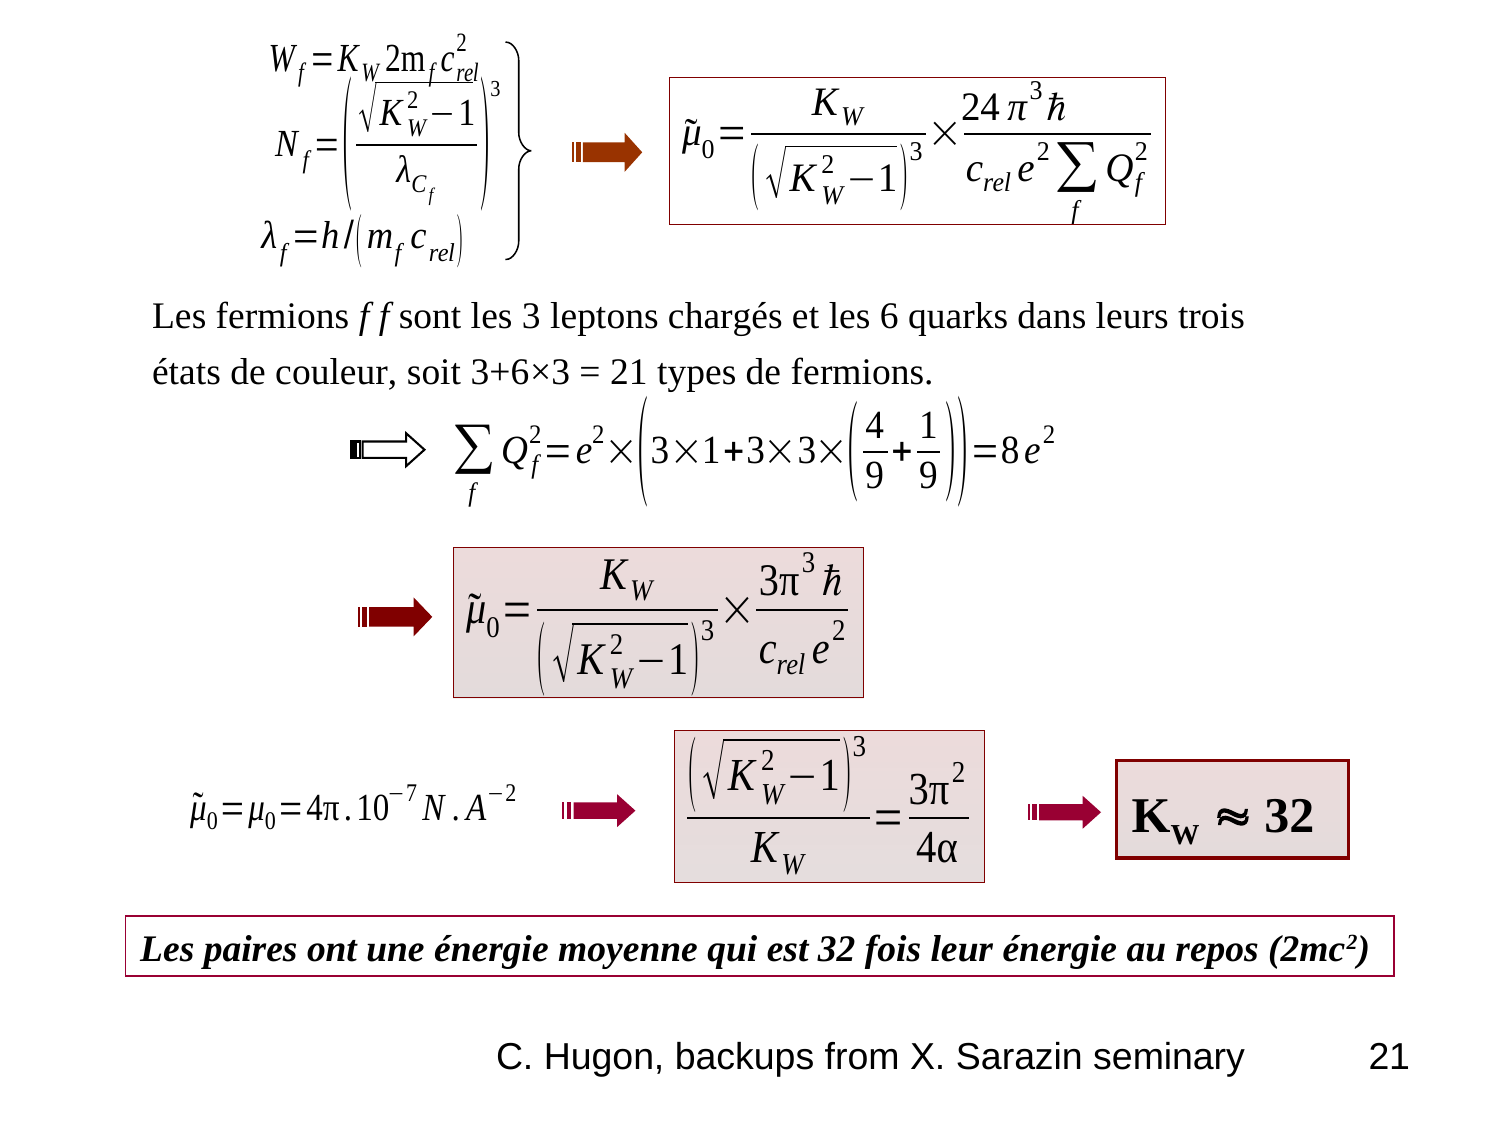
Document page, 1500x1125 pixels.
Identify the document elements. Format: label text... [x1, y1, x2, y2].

text_box [576, 142, 581, 162]
chart [669, 77, 1166, 224]
text_box [362, 607, 367, 627]
text_box [1032, 804, 1037, 820]
text_box Les fermions f f sont les 3 leptons chargés et les 6 quarks dans leurs trois états de couleur, soit 3+6×3 = 21 types de fermions. [137, 271, 1325, 400]
text_box [582, 132, 643, 172]
chart [453, 547, 863, 698]
chart [442, 392, 1068, 509]
text_box [1039, 795, 1102, 829]
text_box [573, 794, 636, 828]
chart [179, 779, 528, 836]
text_box KW  32 [1116, 760, 1349, 859]
text_box Les paires ont une énergie moyenne qui est 32 fois leur énergie au repos (2mc2) [125, 915, 1394, 977]
chart [674, 730, 984, 882]
chart [249, 29, 513, 270]
text_box [567, 802, 571, 819]
text_box [369, 597, 433, 637]
